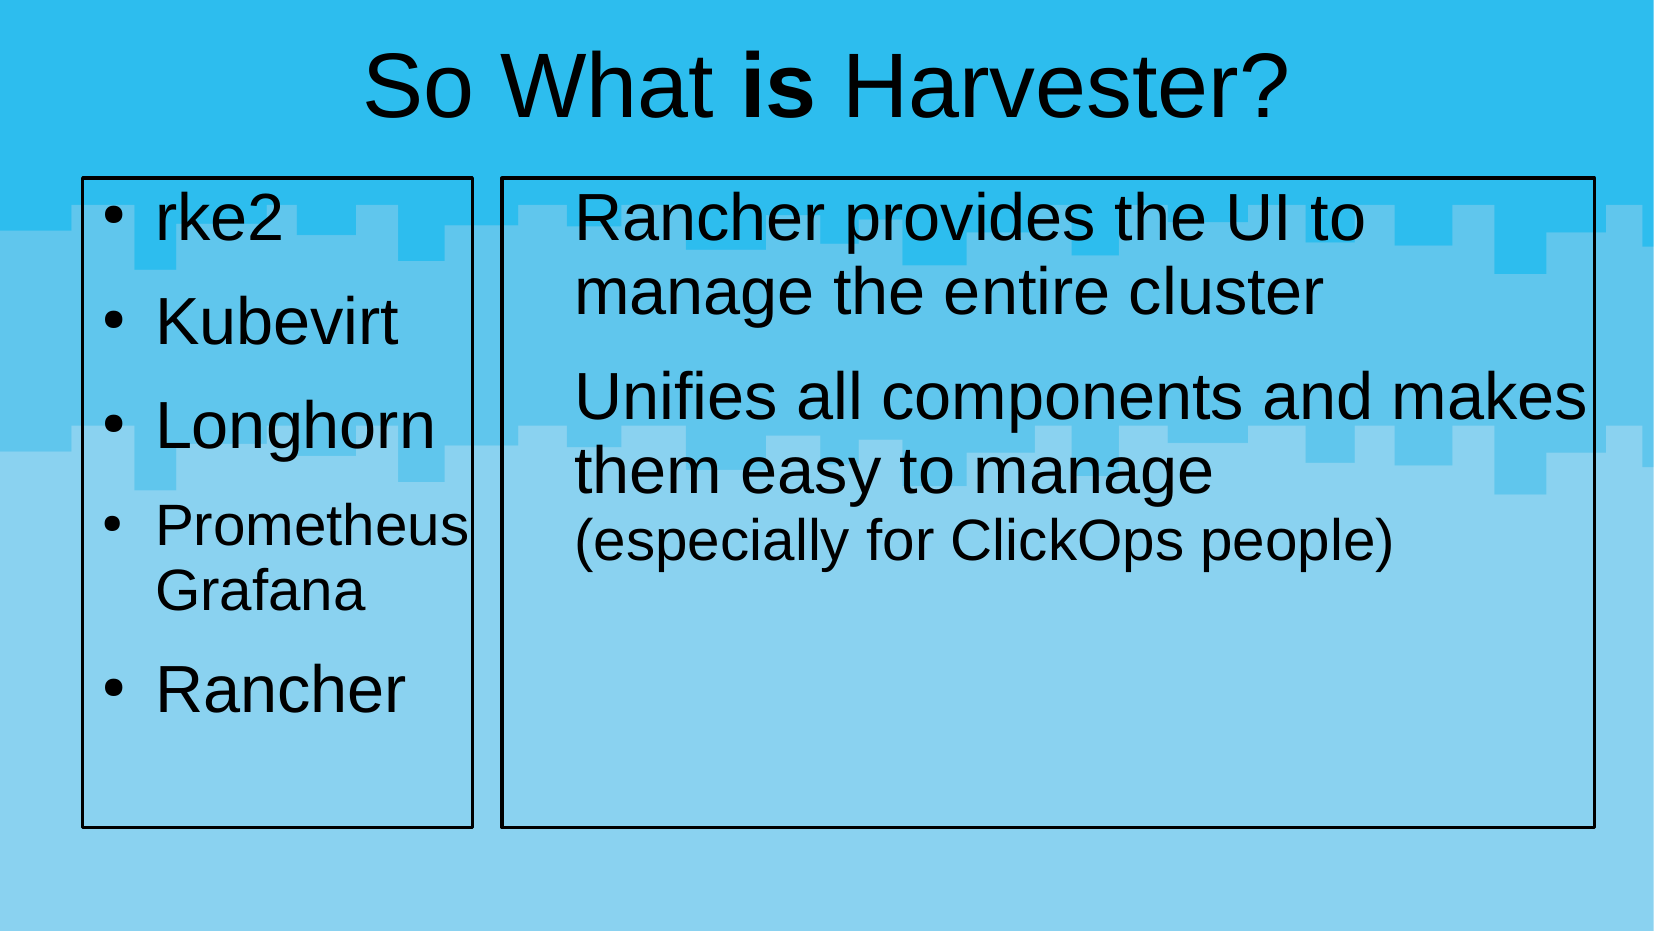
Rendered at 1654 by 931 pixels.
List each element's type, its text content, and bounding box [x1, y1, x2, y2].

picture [0, 0, 1654, 931]
list rke2 Kubevirt Longhorn Prometheus Grafana Rancher [82, 177, 473, 828]
title So What is Harvester? [82, 8, 1571, 164]
list Rancher provides the UI to manage the entire cluster Unifies all components and makes them easy to manage (especially for ClickOps people) [501, 177, 1595, 828]
